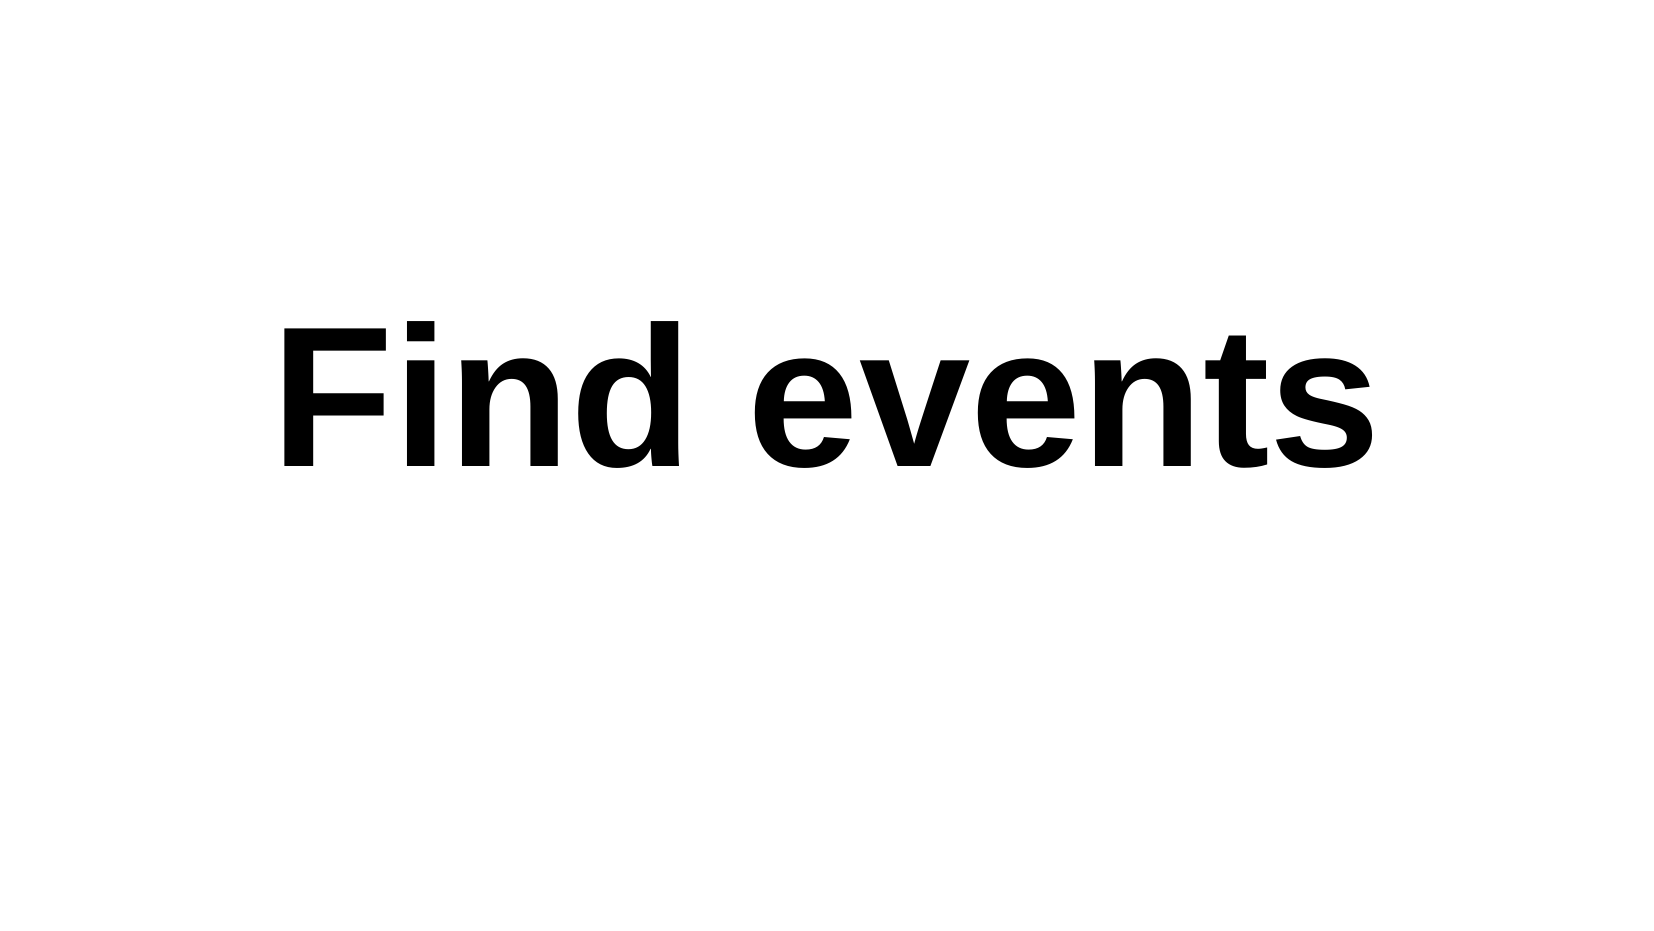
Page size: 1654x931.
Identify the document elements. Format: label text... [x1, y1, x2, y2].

subtitle Find events [82, 37, 1571, 757]
